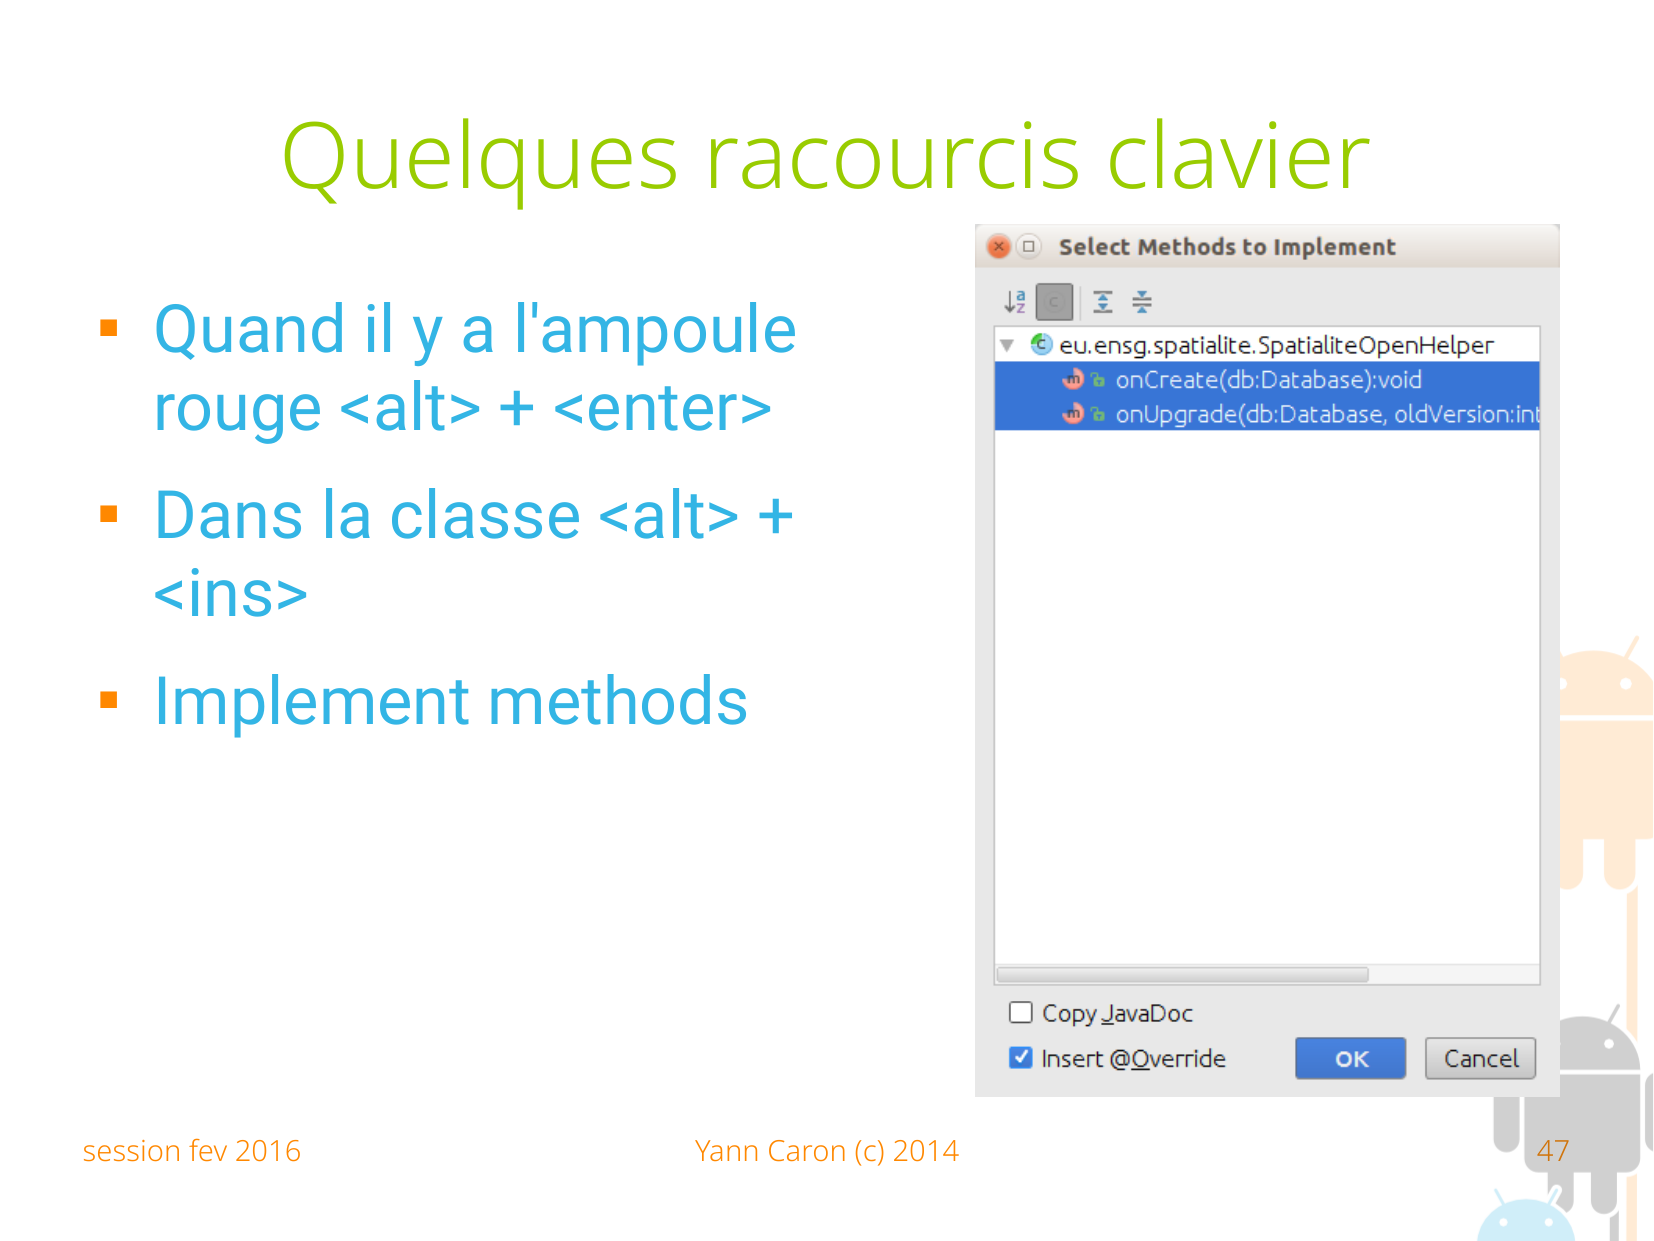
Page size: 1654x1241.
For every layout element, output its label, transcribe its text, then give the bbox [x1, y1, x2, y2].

picture [240, 224, 1654, 1241]
title Quelques racourcis clavier [82, 49, 1571, 257]
list Quand il y a l'ampoule rouge <alt> + <enter> Dans la classe <alt> + <ins> Implement methods [82, 290, 946, 1010]
